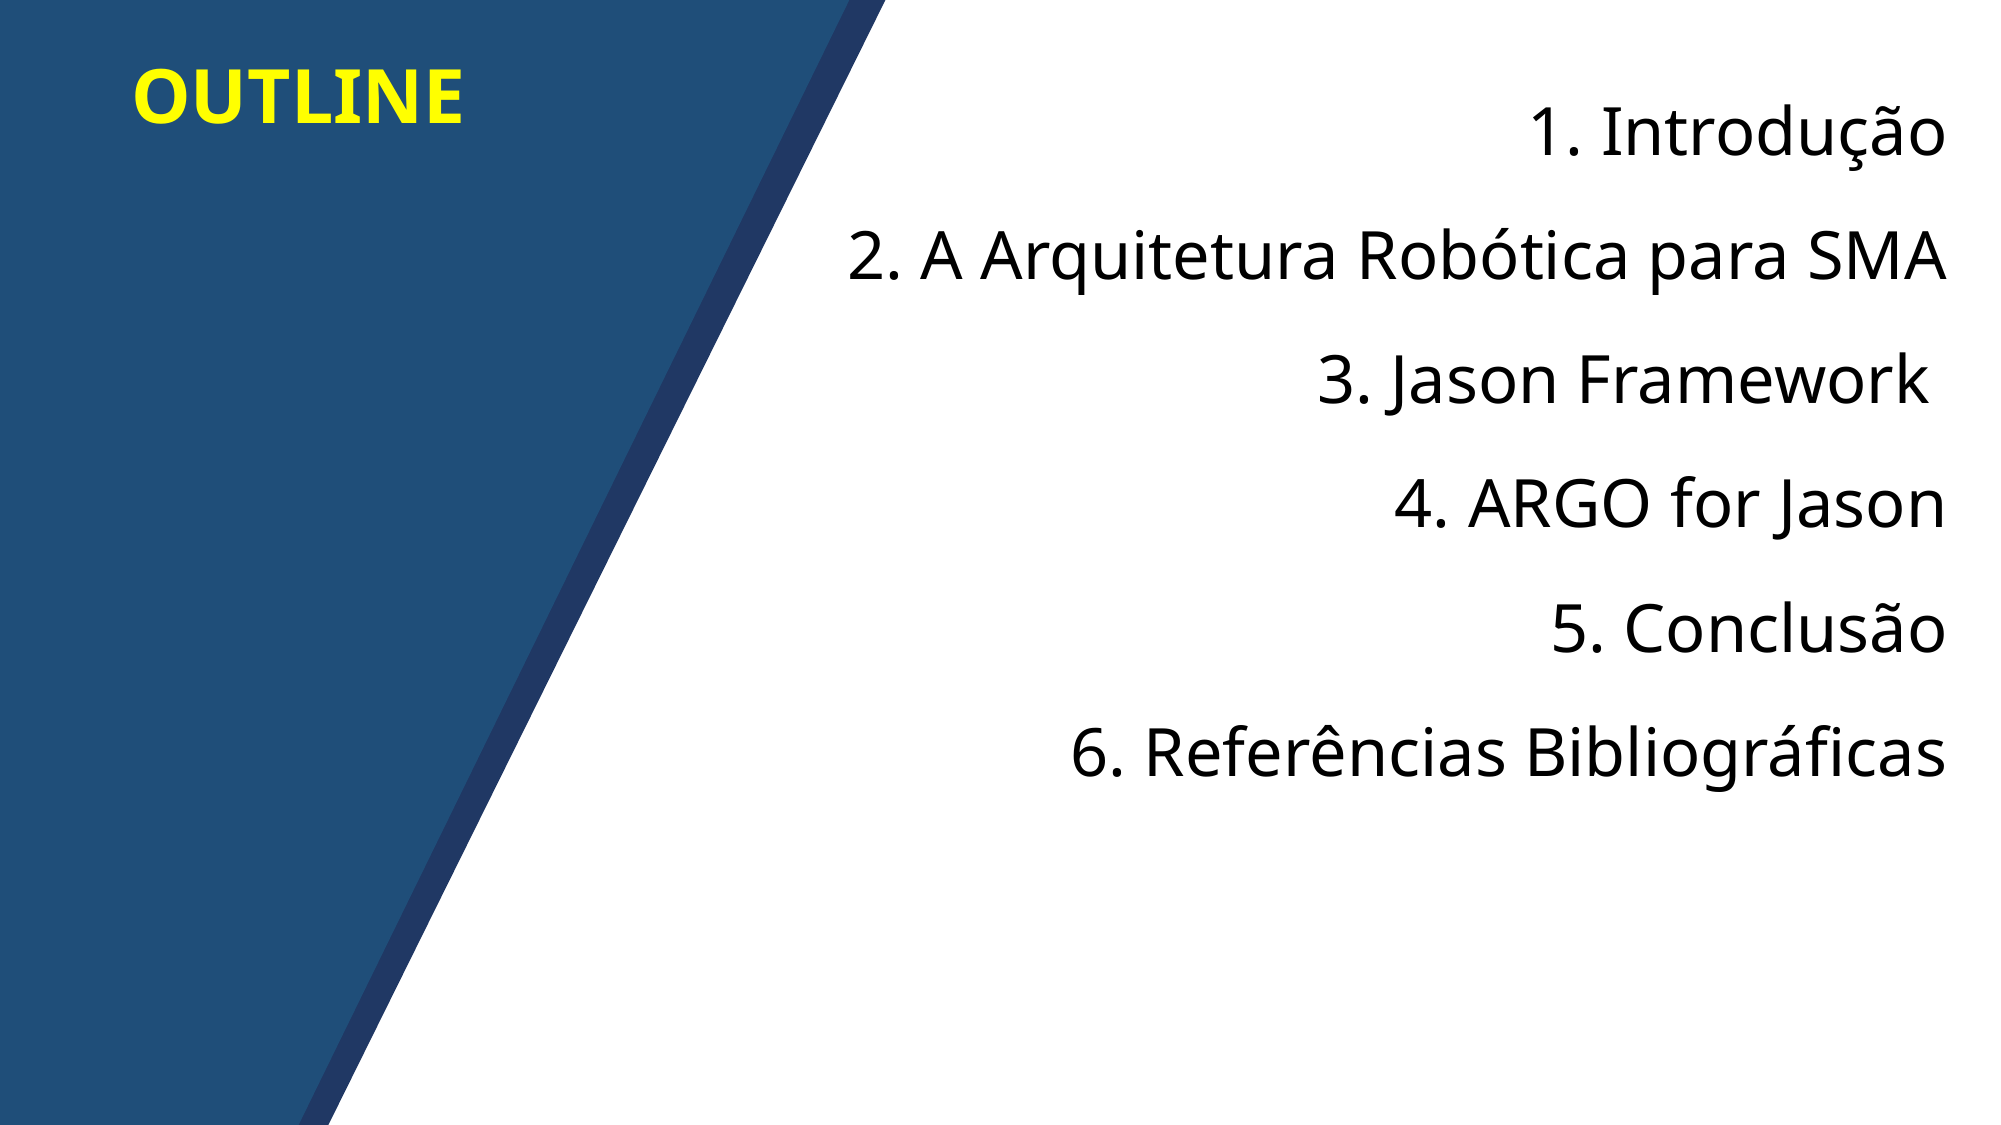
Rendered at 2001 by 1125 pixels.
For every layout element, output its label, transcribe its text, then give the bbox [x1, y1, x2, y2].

text_box OUTLINE [56, 41, 541, 147]
text_box [0, 0, 886, 1125]
text_box 1. Introdução 2. A Arquitetura Robótica para SMA 3. Jason Framework 4. ARGO for Jason 5. Conclusão 6. Referências Bibliográficas [541, 41, 1964, 888]
